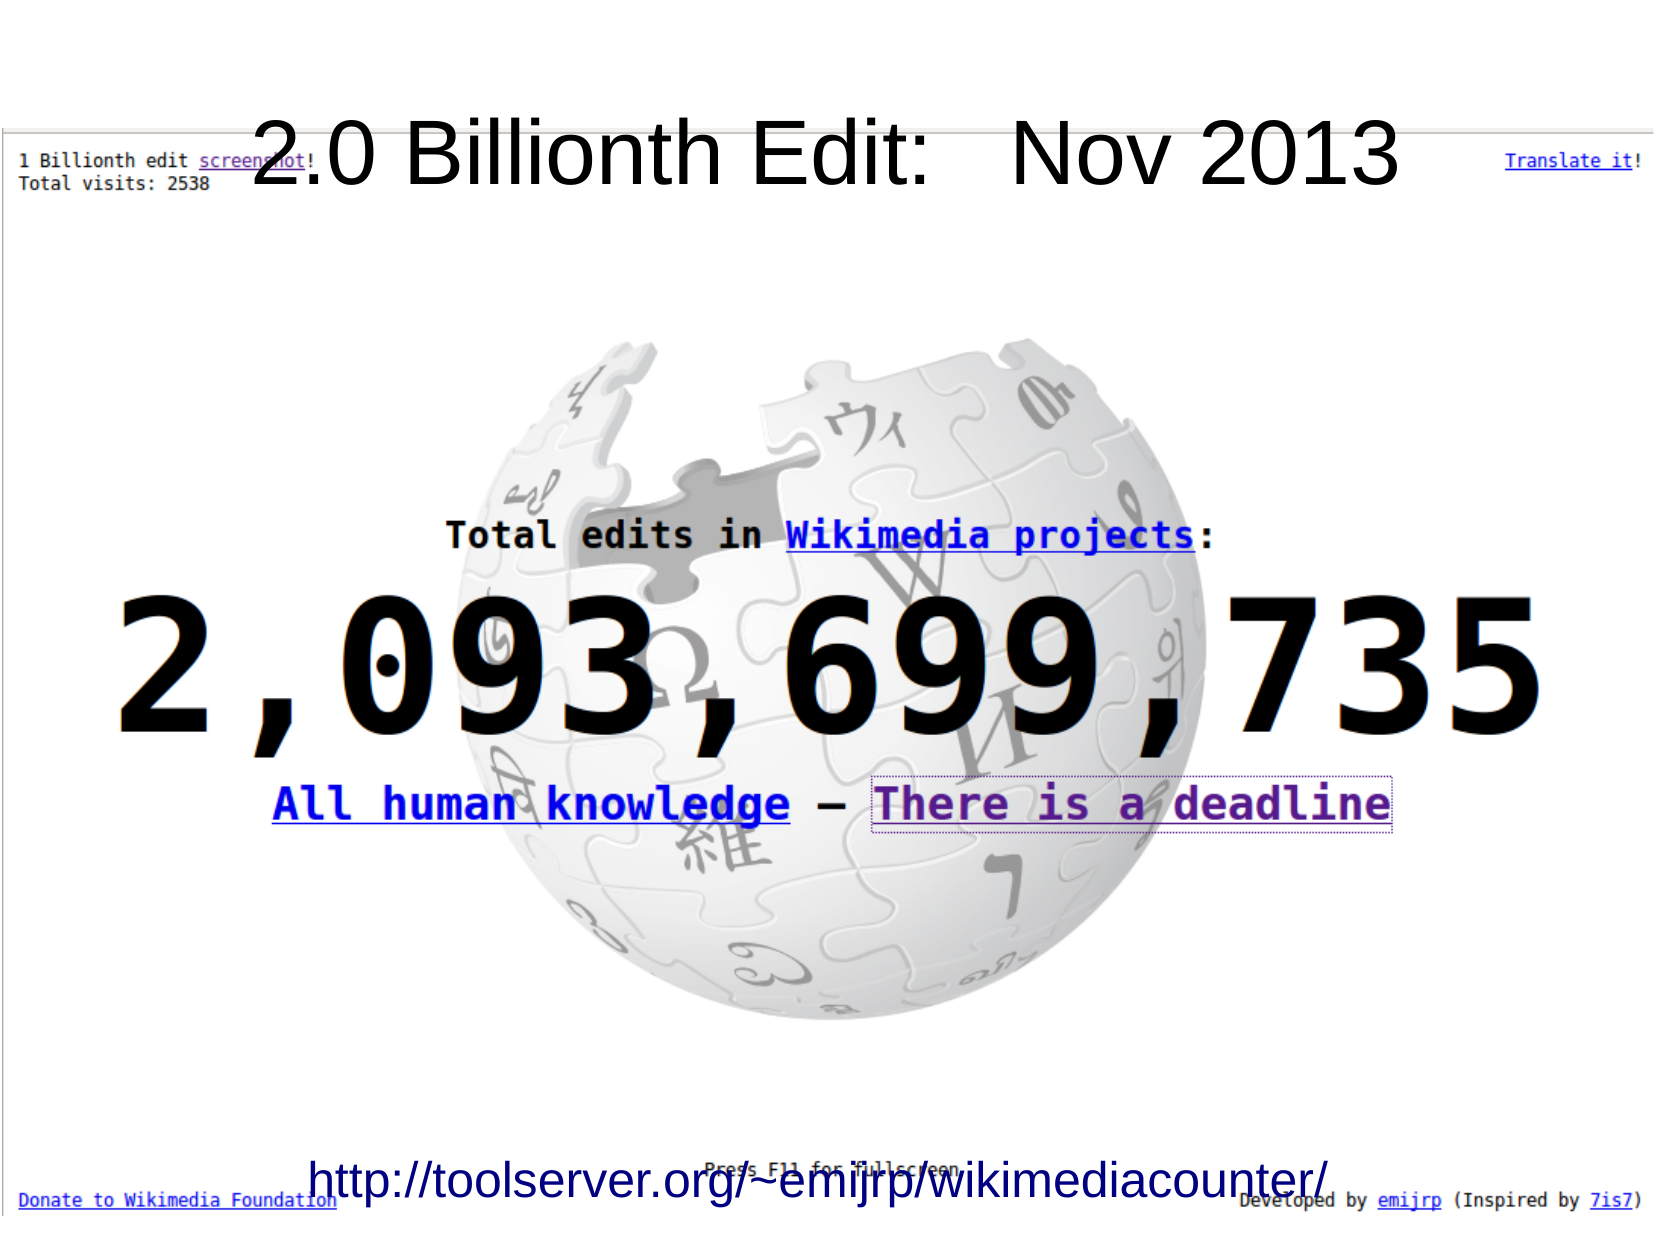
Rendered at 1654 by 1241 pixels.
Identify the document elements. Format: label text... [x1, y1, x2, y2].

picture [2, 128, 1654, 1216]
title 2.0 Billionth Edit: Nov 2013 [82, 56, 1571, 250]
text_box http://toolserver.org/~emijrp/wikimediacounter/ [0, 1144, 1651, 1215]
